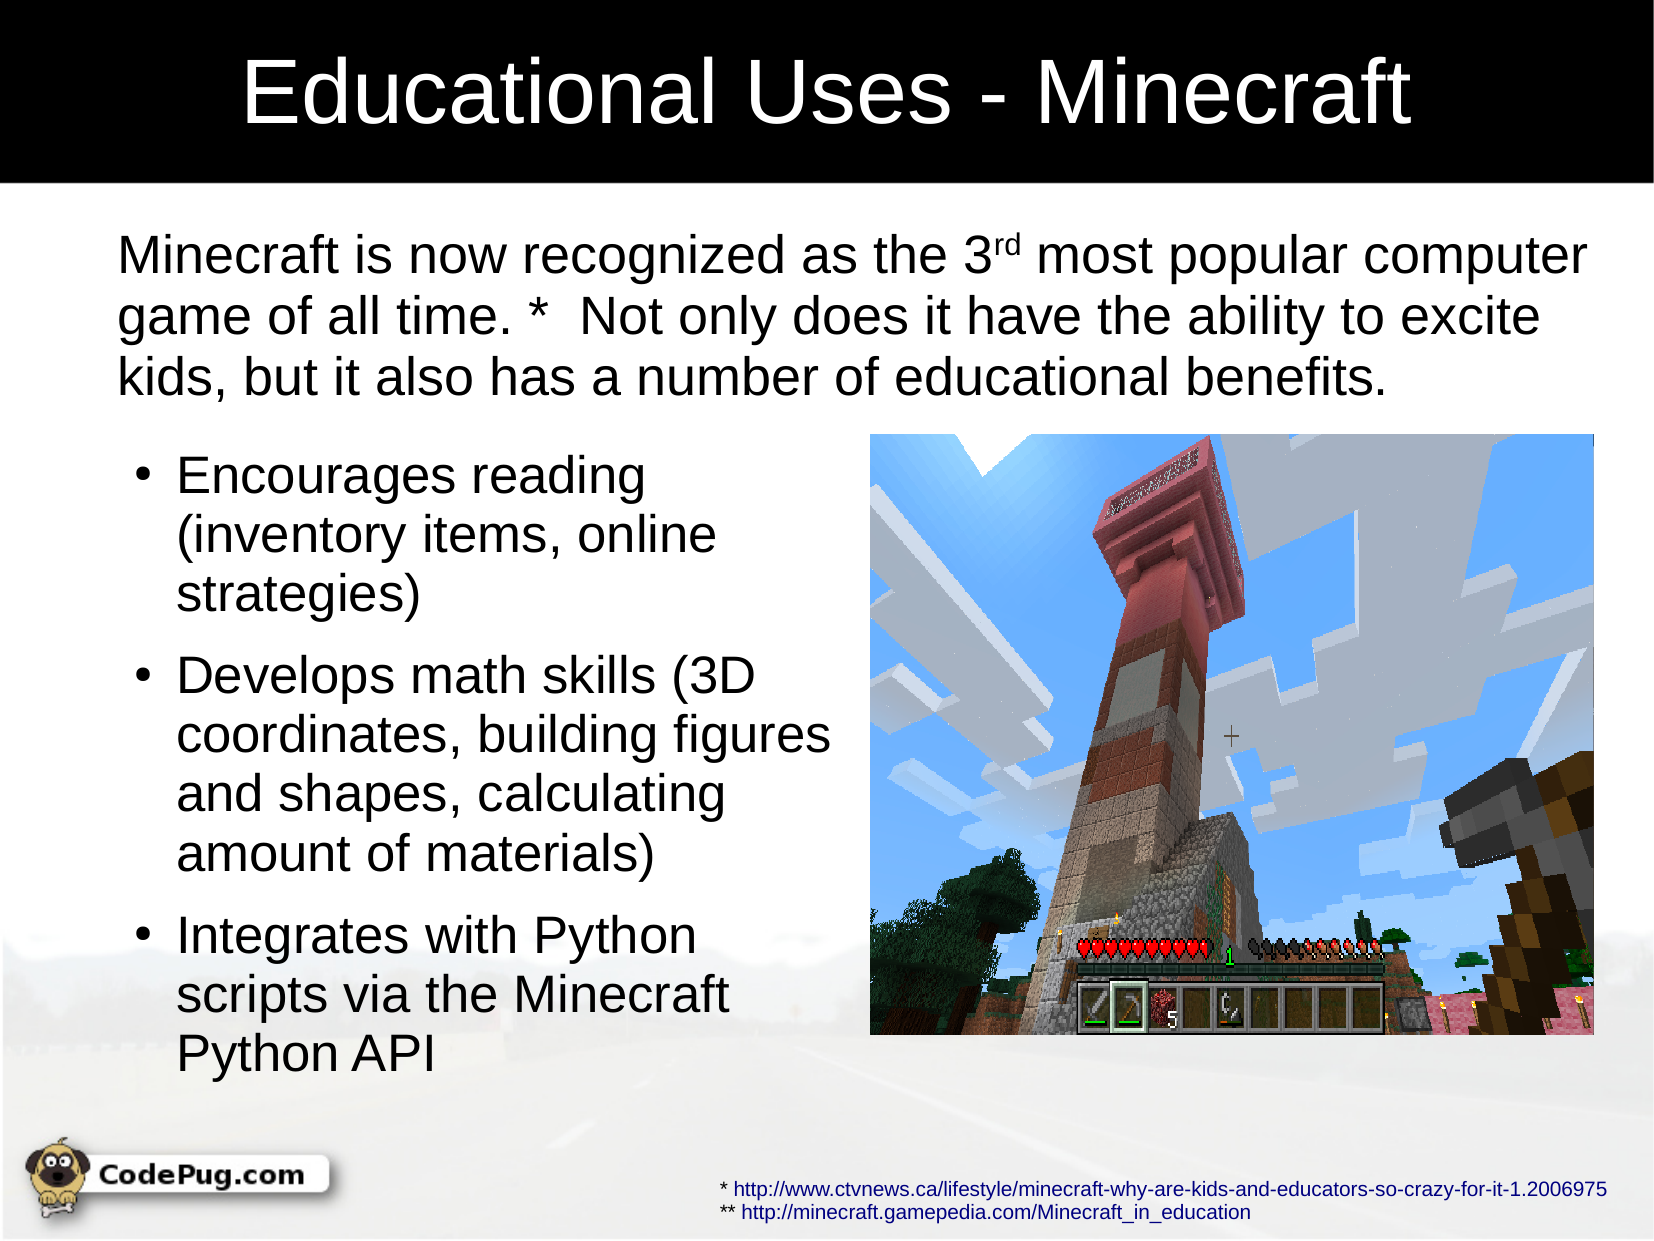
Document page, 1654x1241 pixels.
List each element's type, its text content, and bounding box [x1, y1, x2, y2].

text_box * http://www.ctvnews.ca/lifestyle/minecraft-why-are-kids-and-educators-so-crazy-for-it-1.2006975 ** http://minecraft.gamepedia.com/Minecraft_in_education [705, 1170, 1636, 1231]
text_box Minecraft is now recognized as the 3rd most popular computer game of all time. * Not only does it have the ability to excite kids, but it also has a number of educational benefits. [60, 225, 1606, 463]
list Encourages reading (inventory items, online strategies) Develops math skills (3D coordinates, building figures and shapes, calculating amount of materials) Integrates with Python scripts via the Minecraft Python API [120, 463, 856, 1096]
picture [0, 0, 1654, 1241]
title Educational Uses - Minecraft [82, 19, 1571, 166]
